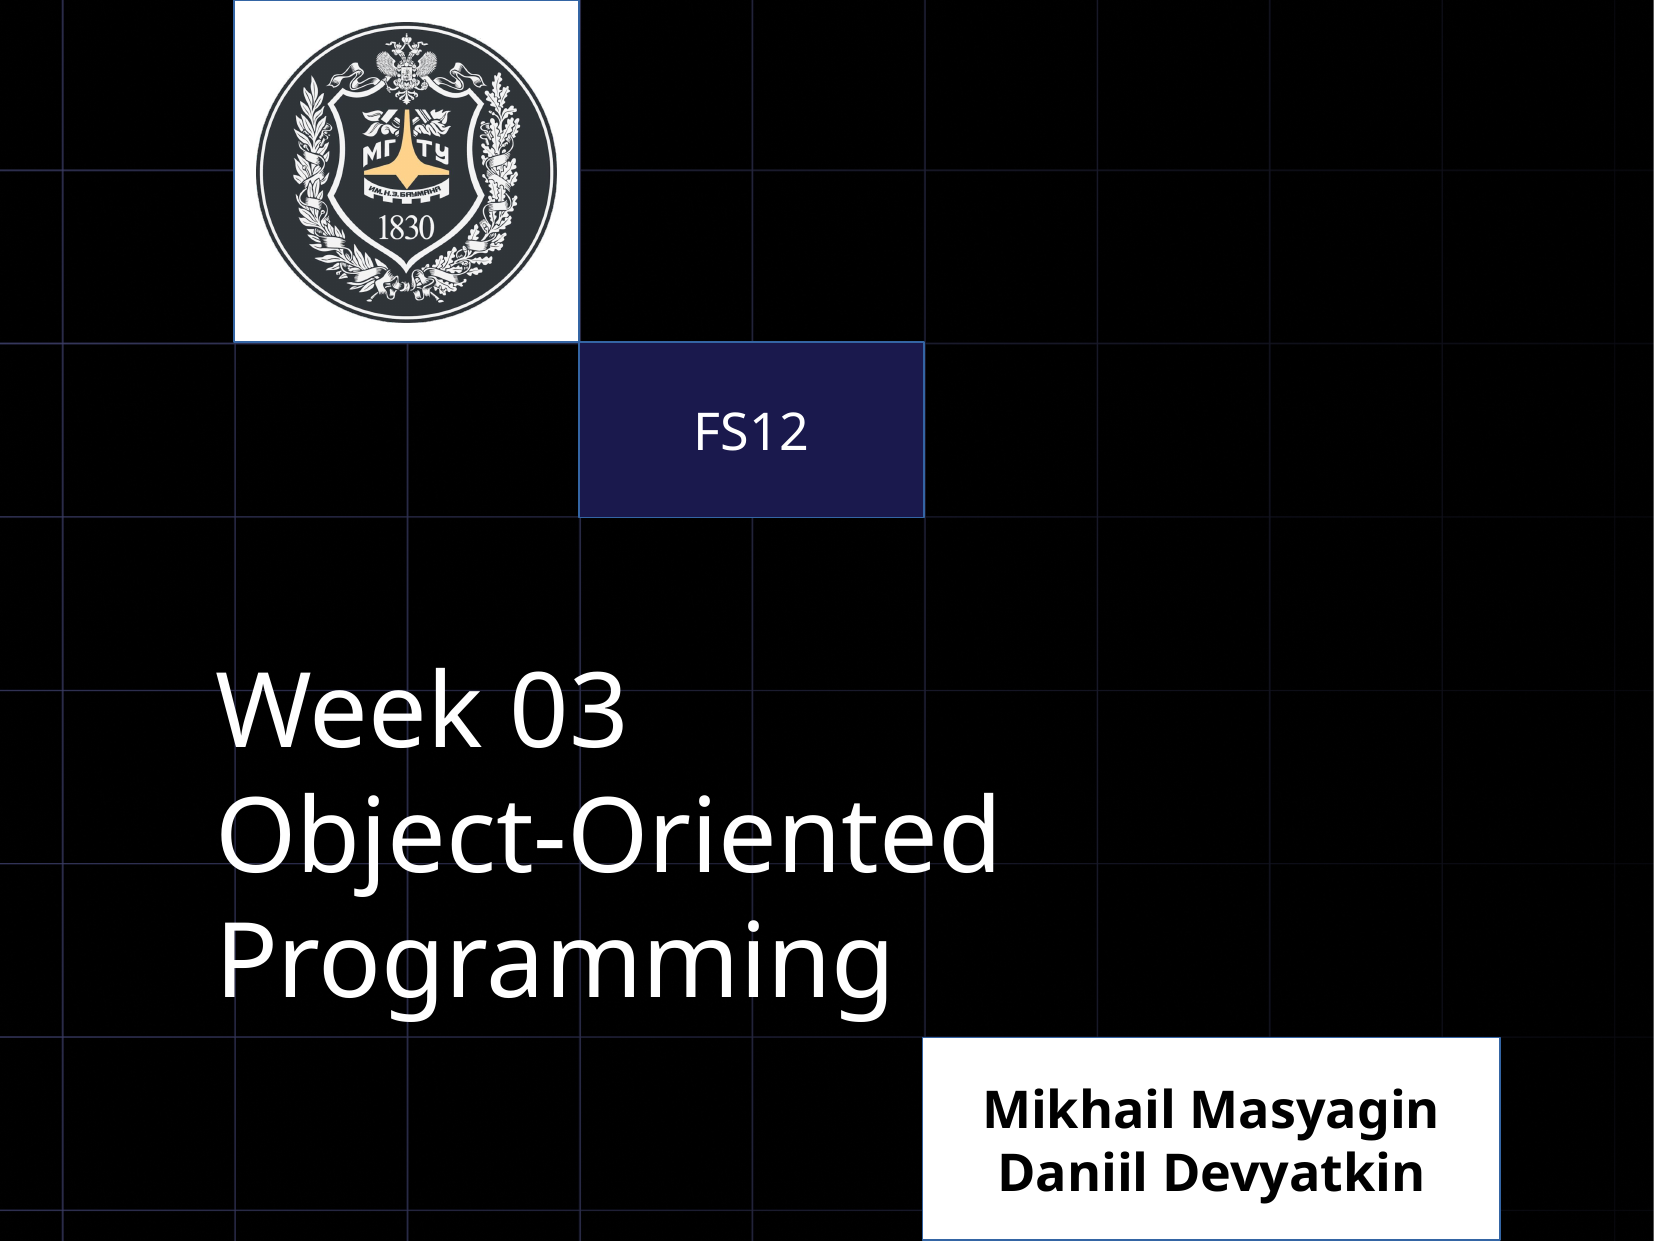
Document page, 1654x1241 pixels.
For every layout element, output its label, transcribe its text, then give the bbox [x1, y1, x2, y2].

picture [0, 0, 1654, 1241]
text_box [233, 0, 579, 342]
text_box FS12 [578, 341, 924, 518]
picture [256, 22, 557, 323]
text_box Week 03 Object-Oriented Programming [200, 636, 1654, 894]
text_box Mikhail Masyagin Daniil Devyatkin [922, 1037, 1500, 1241]
